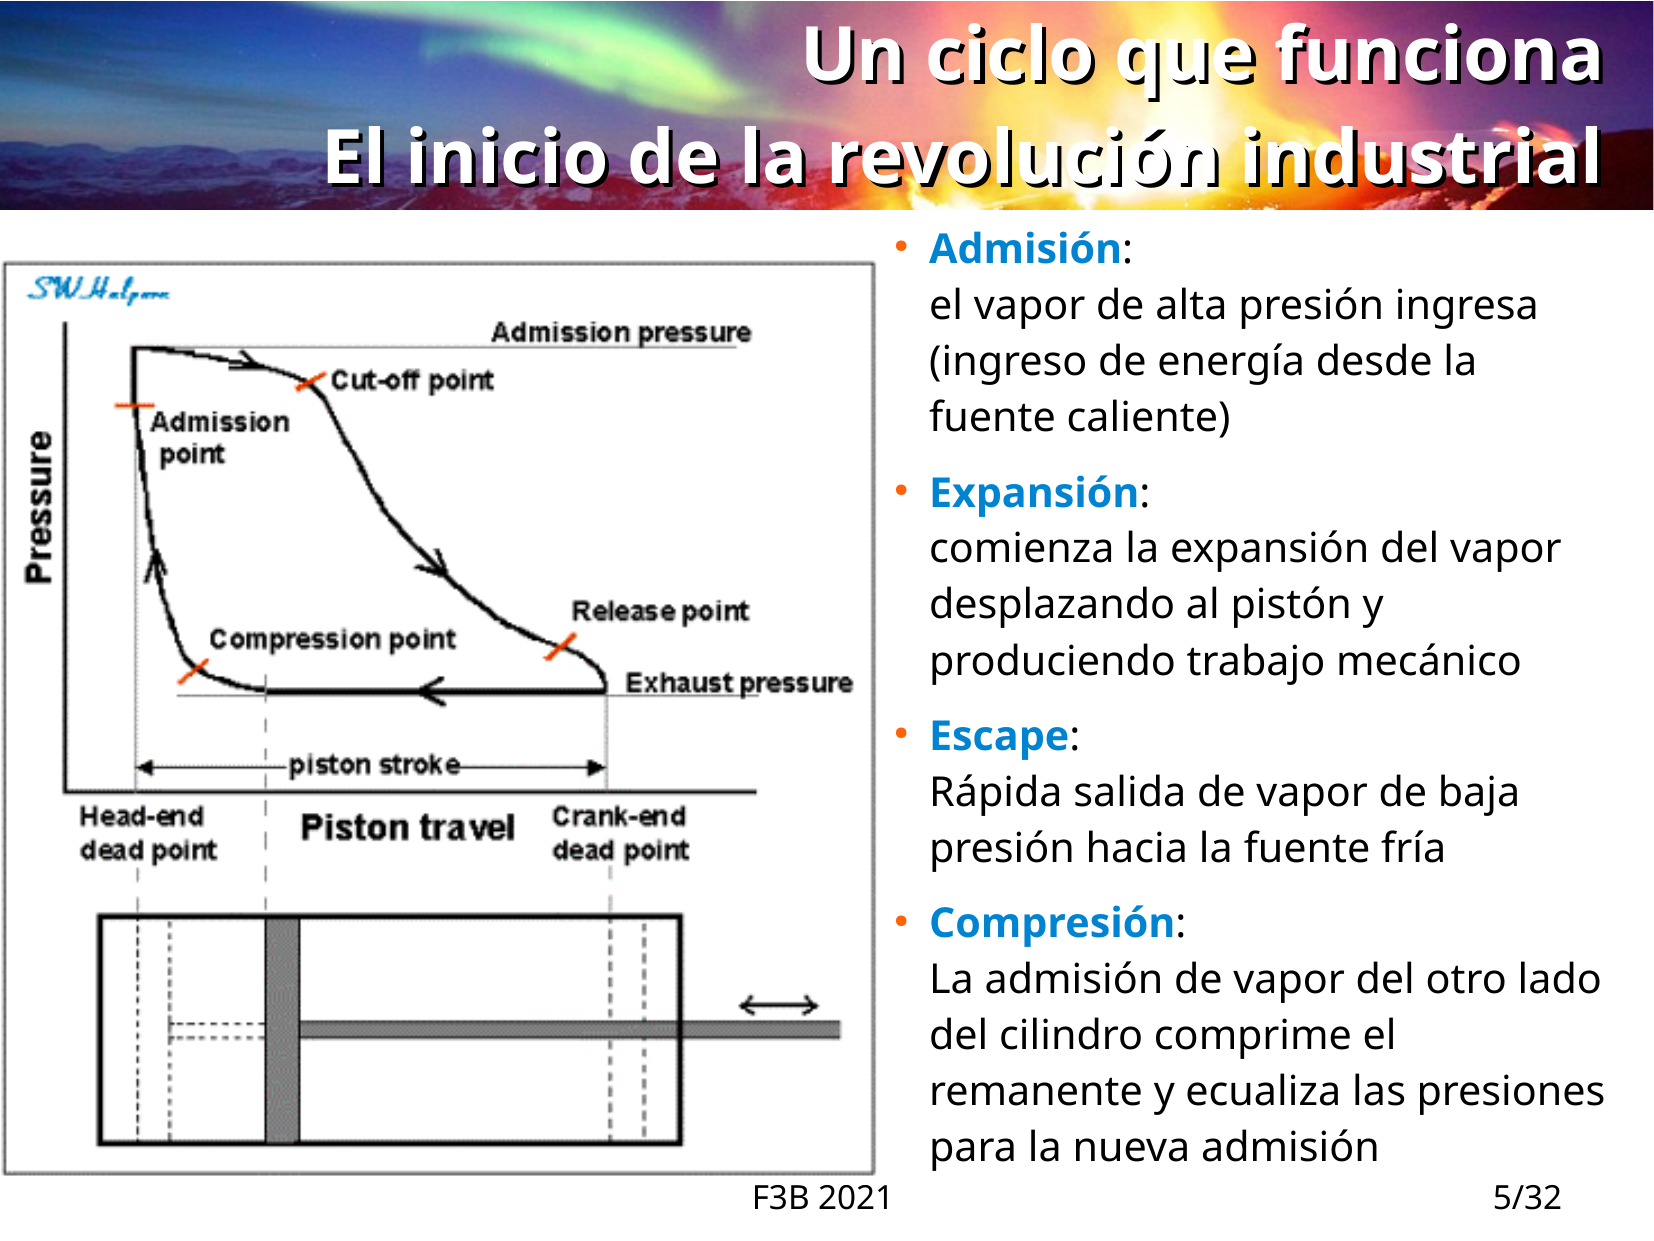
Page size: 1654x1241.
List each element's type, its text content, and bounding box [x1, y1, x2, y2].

picture [0, 1, 1654, 210]
title Un ciclo que funciona El inicio de la revolución industrial [45, 11, 1606, 195]
picture [0, 257, 883, 1186]
list Admisión: el vapor de alta presión ingresa (ingreso de energía desde la fuente caliente) Expansión: comienza la expansión del vapor desplazando al pistón y produciendo trabajo mecánico Escape: Rápida salida de vapor de baja presión hacia la fuente fría Compresión: La admisión de vapor del otro lado del cilindro comprime el remanente y ecualiza las presiones para la nueva admisión [882, 219, 1606, 1180]
